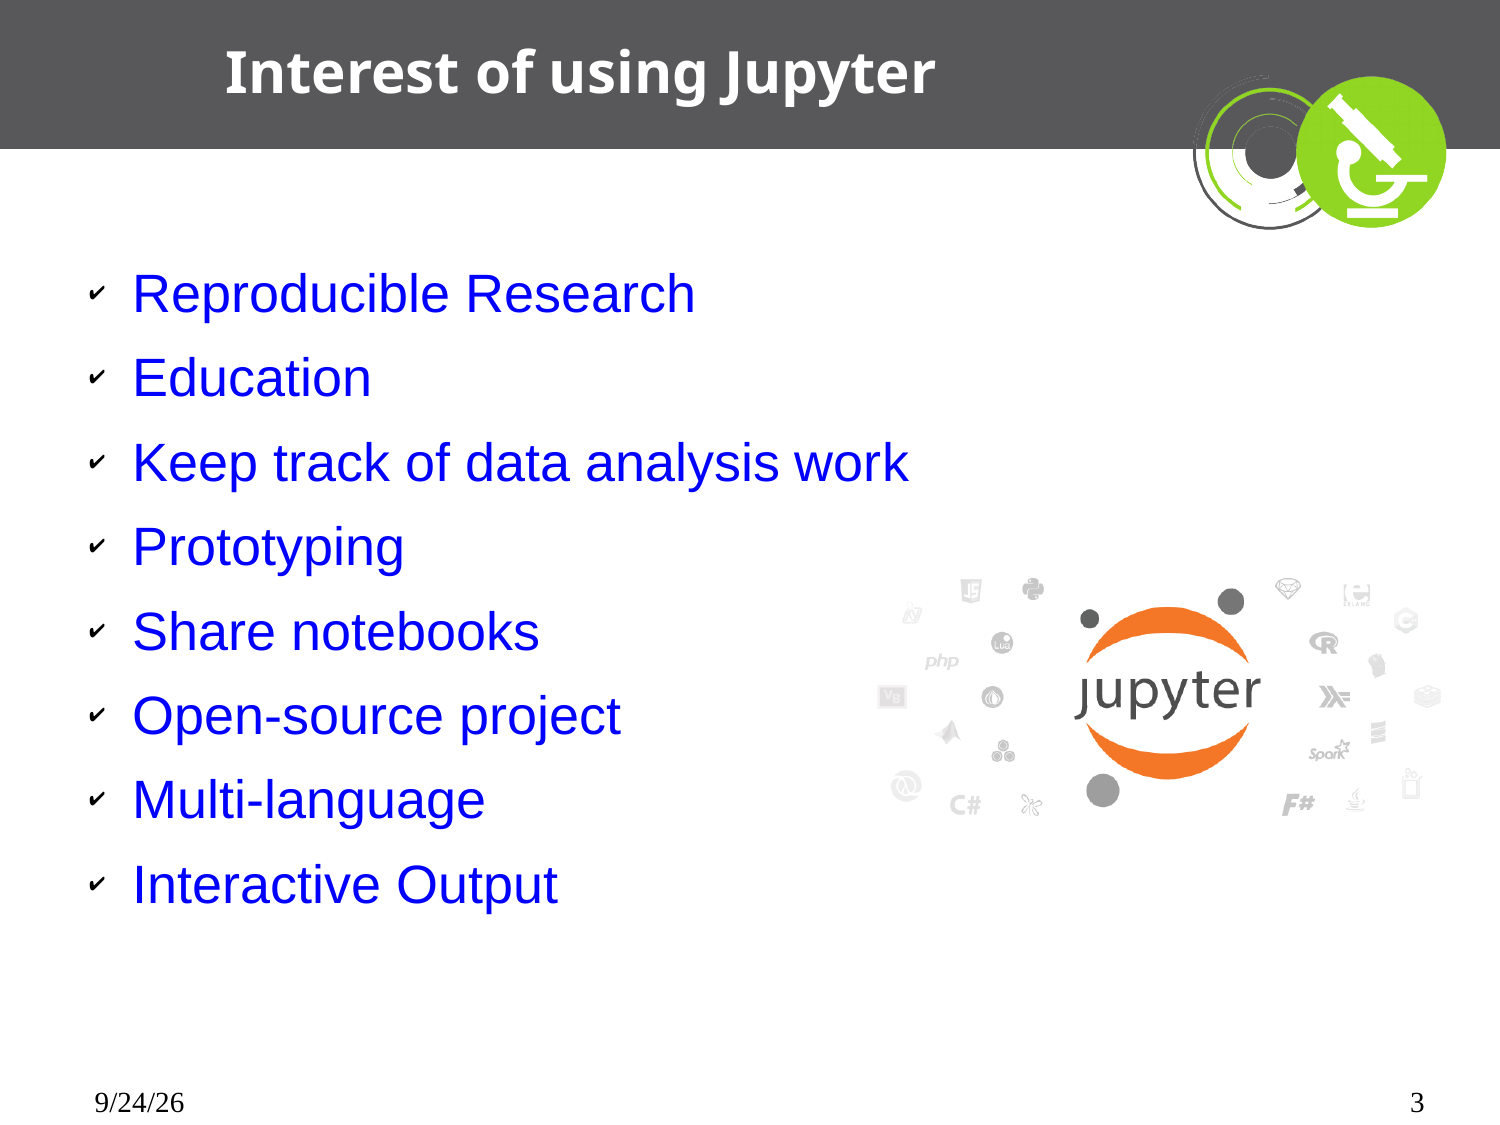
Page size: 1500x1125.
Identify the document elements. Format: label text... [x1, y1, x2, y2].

list Reproducible Research Education Keep track of data analysis work Prototyping Share notebooks Open-source project Multi-language Interactive Output [75, 263, 1425, 916]
title Interest of using Jupyter [0, 0, 1193, 142]
picture [867, 541, 1453, 863]
picture [1188, 69, 1453, 236]
